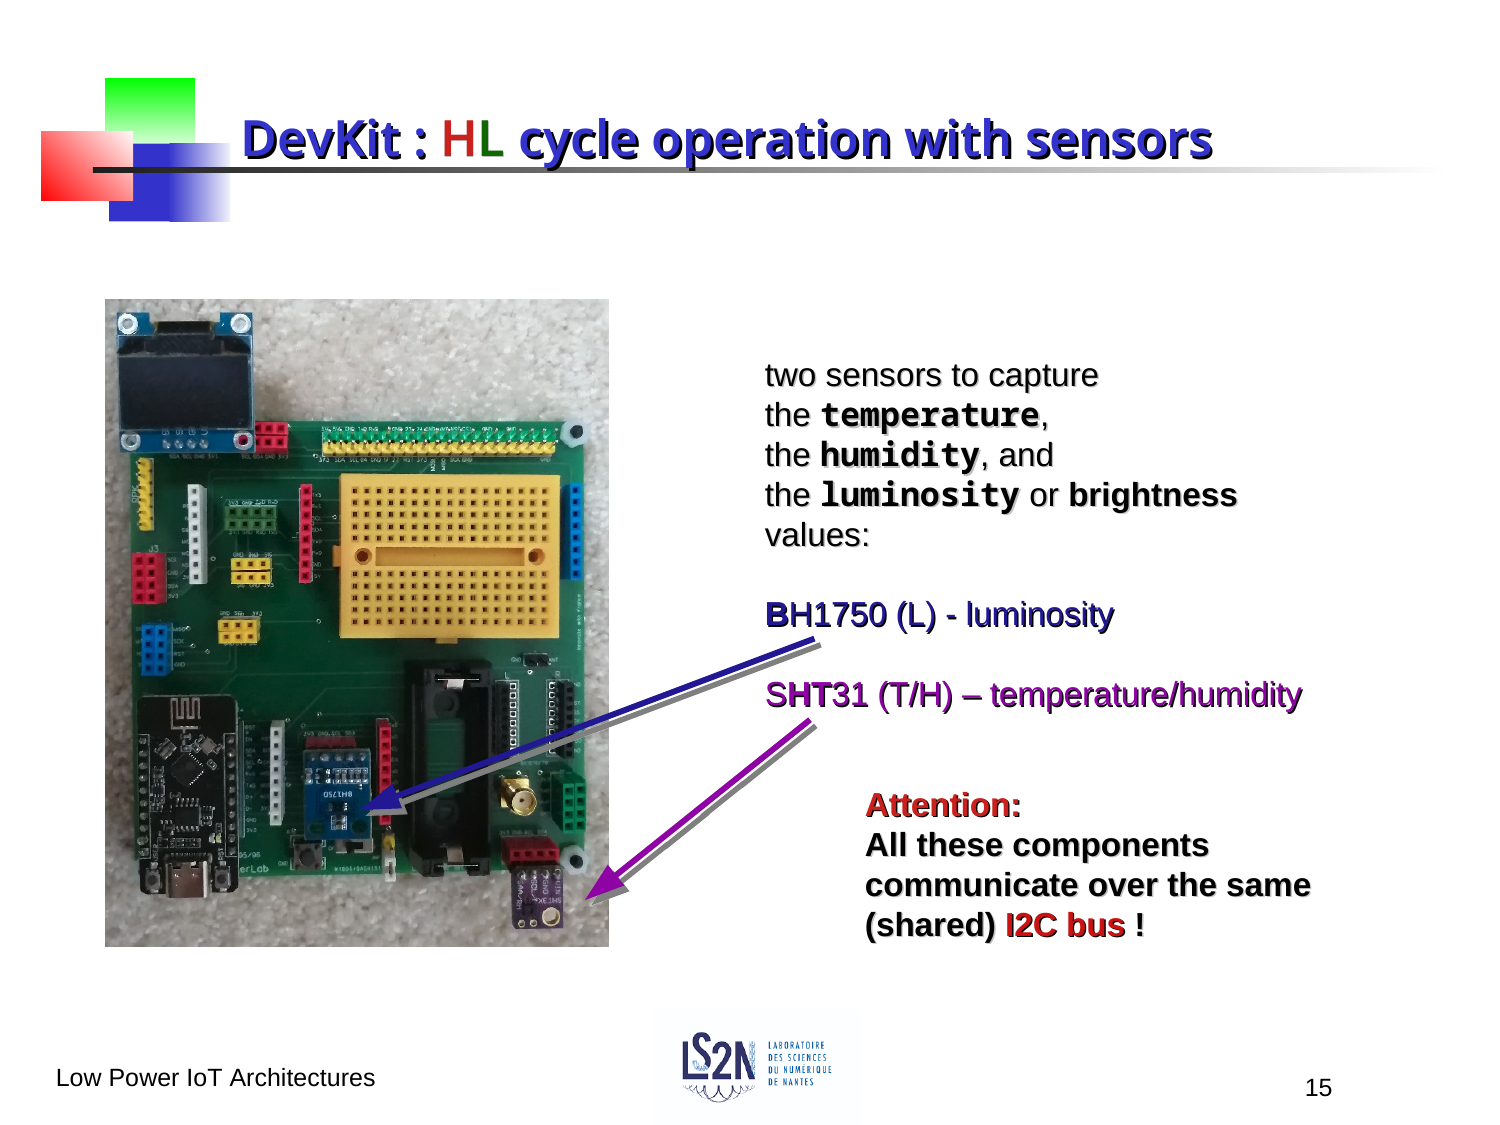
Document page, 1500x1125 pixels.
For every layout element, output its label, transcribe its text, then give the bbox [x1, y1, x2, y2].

text_box Attention: All these components communicate over the same (shared) I2C bus ! [850, 775, 1411, 961]
text_box two sensors to capture the temperature, the humidity, and the luminosity or brightness values: BH1750 (L) - luminosity SHT31 (T/H) – temperature/humidity [750, 305, 1351, 721]
picture [584, 720, 609, 730]
picture [651, 1009, 862, 1125]
picture [105, 299, 609, 947]
title DevKit : HL cycle operation with sensors [122, 98, 1357, 175]
